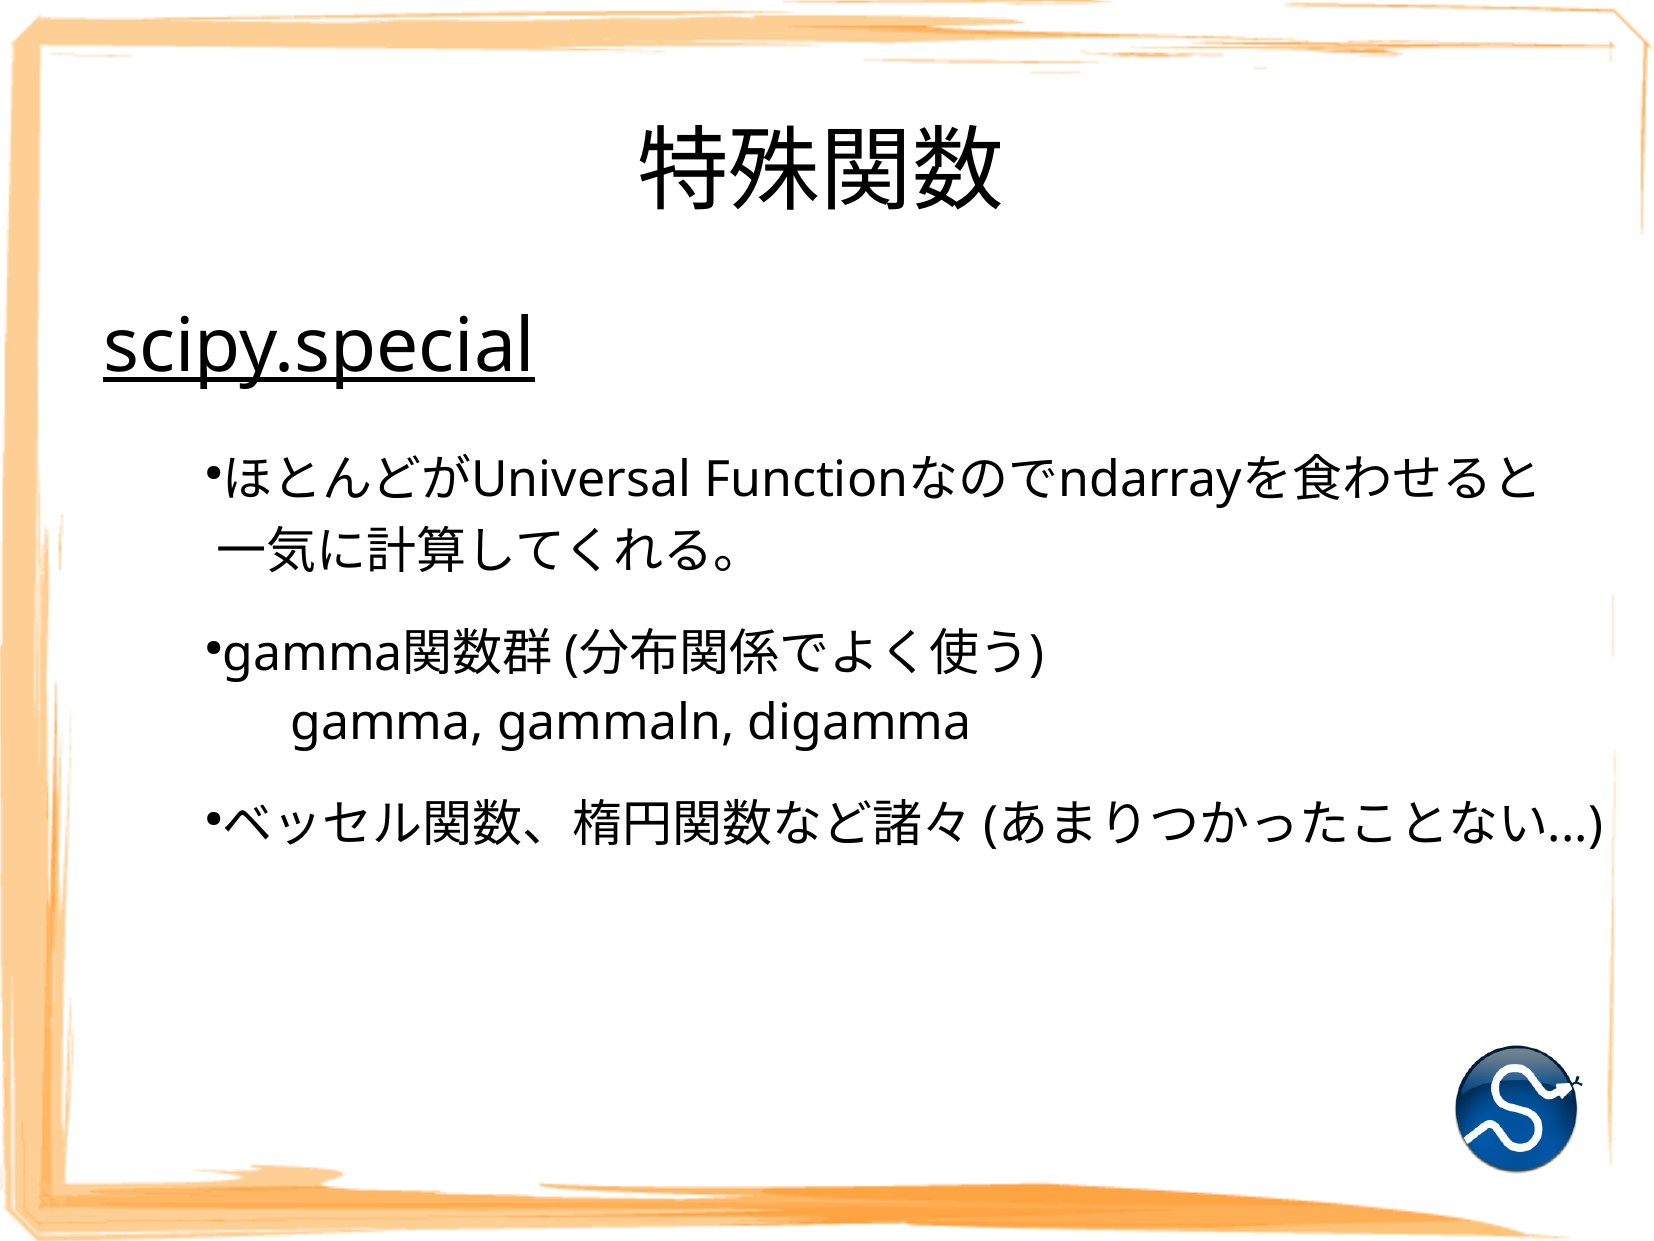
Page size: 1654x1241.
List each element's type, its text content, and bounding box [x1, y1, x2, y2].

picture [0, 0, 1654, 1241]
text_box ほとんどがUniversal Functionなのでndarrayを食わせると 一気に計算してくれる。 gamma関数群 (分布関係でよく使う) gamma, gammaln, digamma ベッセル関数、楕円関数など諸々 (あまりつかったことない...) [190, 430, 1492, 833]
text_box scipy.special [88, 283, 564, 380]
title 特殊関数 [76, 59, 1565, 267]
